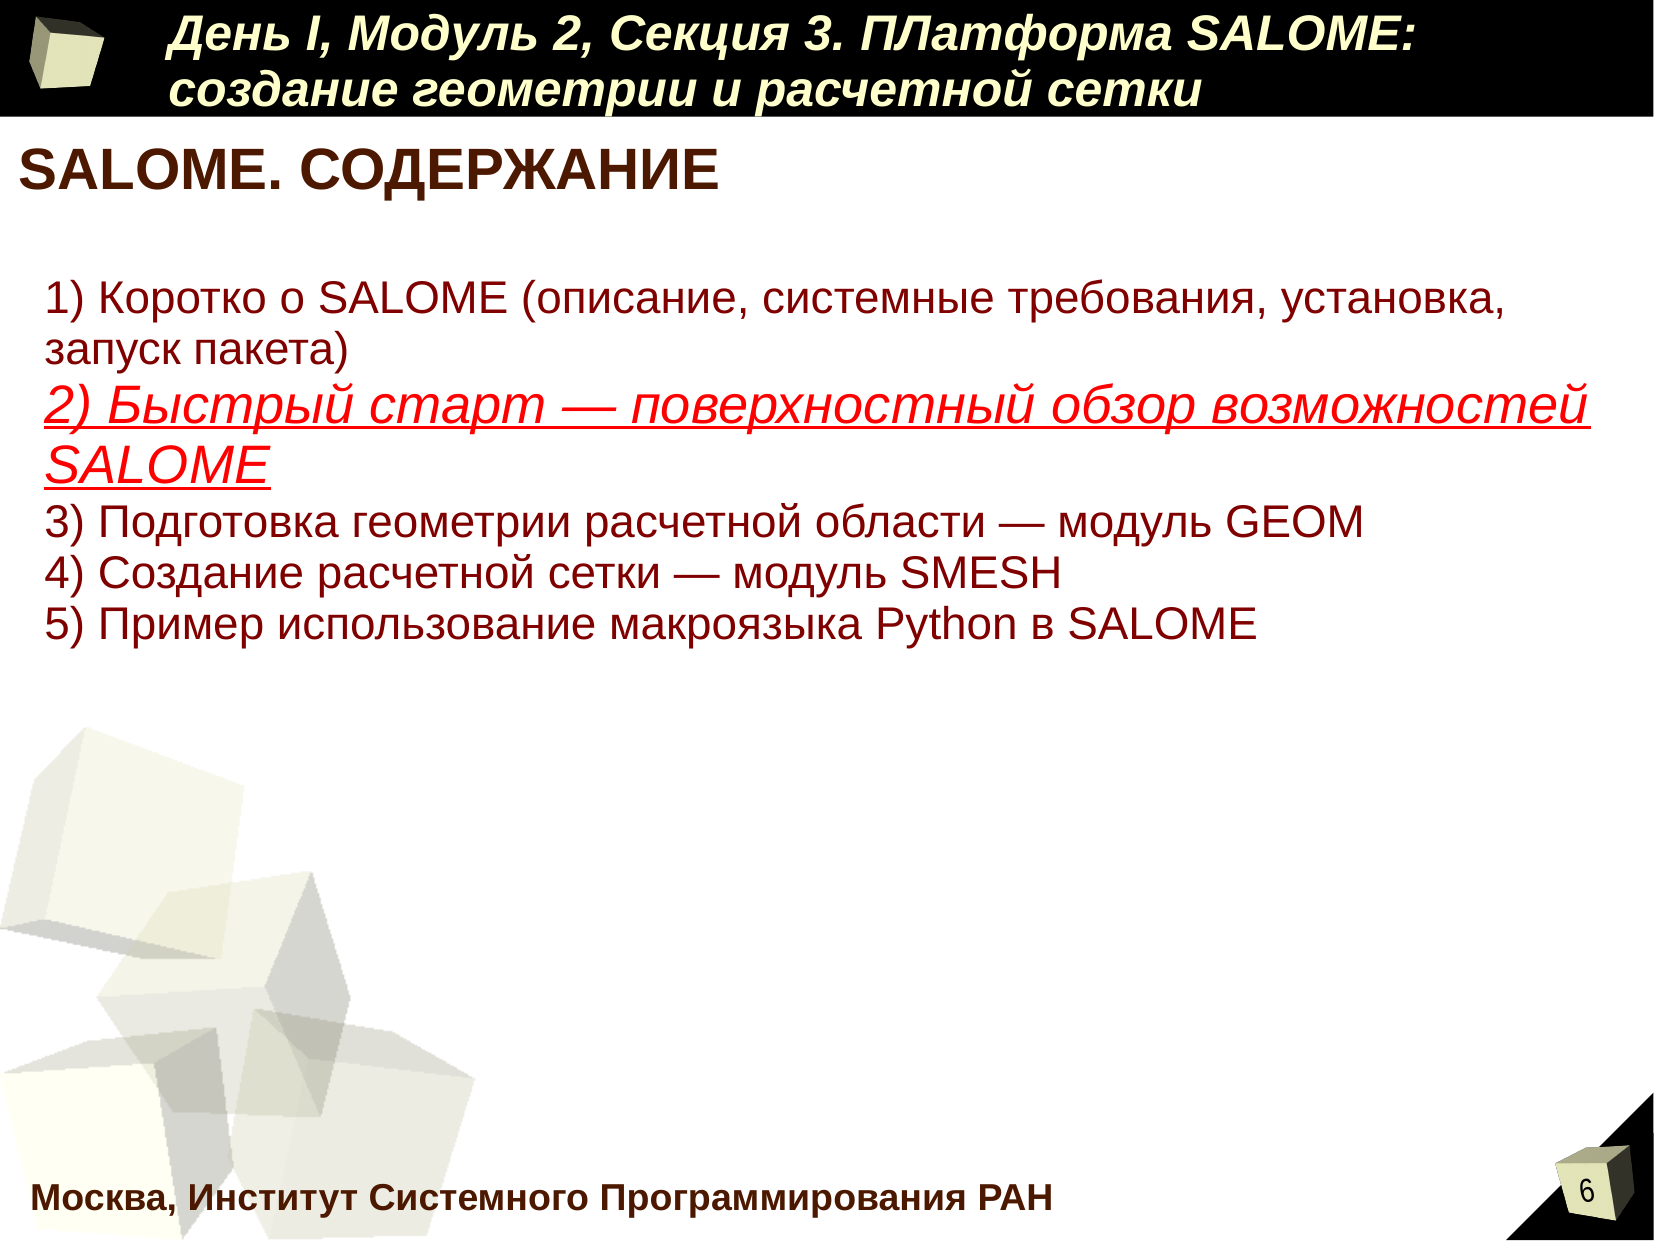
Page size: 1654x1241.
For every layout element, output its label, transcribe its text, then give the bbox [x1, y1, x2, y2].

text_box 1) Коротко о SALOME (описание, системные требования, установка, запуск пакета) 2) Быстрый старт — поверхностный обзор возможностей SALOME 3) Подготовка геометрии расчетной области — модуль GEOM 4) Создание расчетной сетки — модуль SMESH 5) Пример использование макроязыка Python в SALOME [29, 264, 1625, 657]
picture [0, 726, 477, 1241]
picture [464, 1193, 472, 1198]
text_box SALOME. СОДЕРЖАНИЕ [4, 129, 1654, 210]
